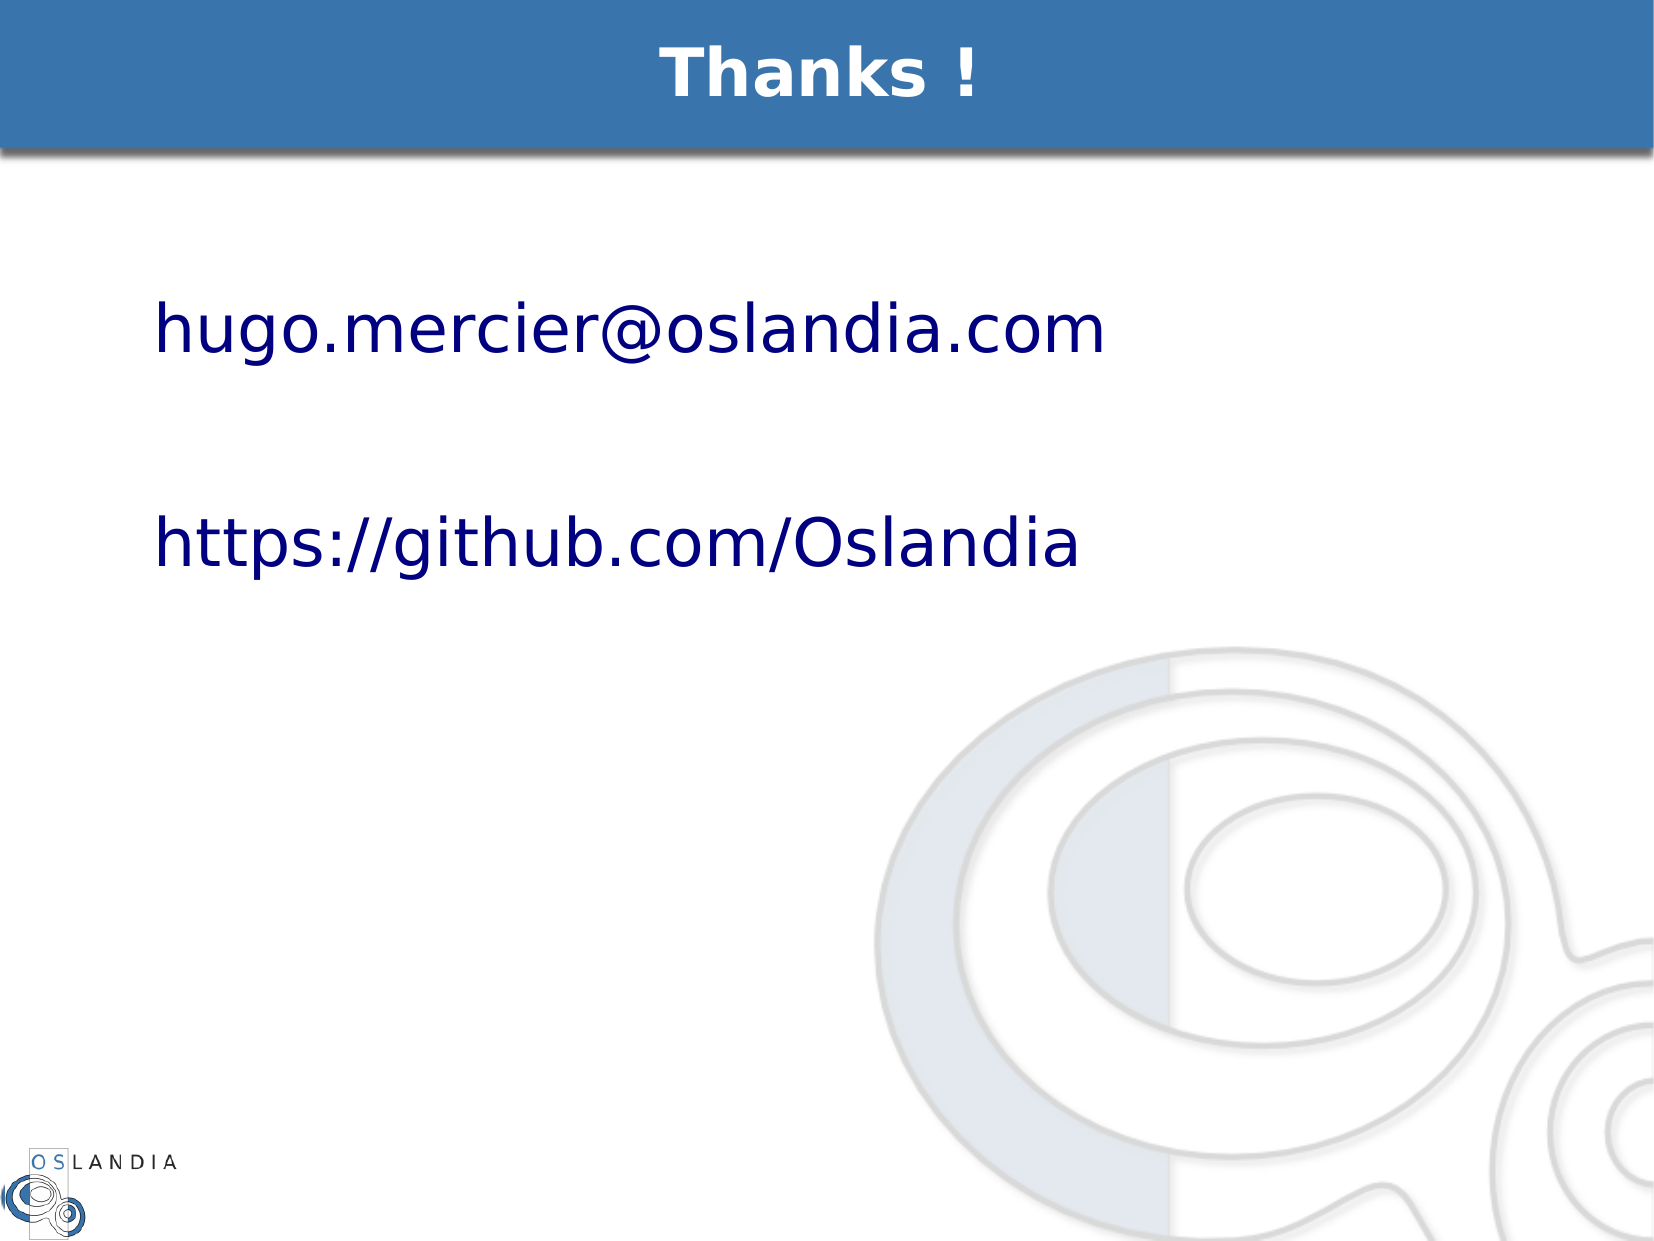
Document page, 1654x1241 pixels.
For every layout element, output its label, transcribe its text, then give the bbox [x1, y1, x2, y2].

picture [0, 0, 1654, 1241]
title Thanks ! [76, 0, 1565, 148]
list hugo.mercier@oslandia.com https://github.com/Oslandia [82, 290, 1571, 1109]
